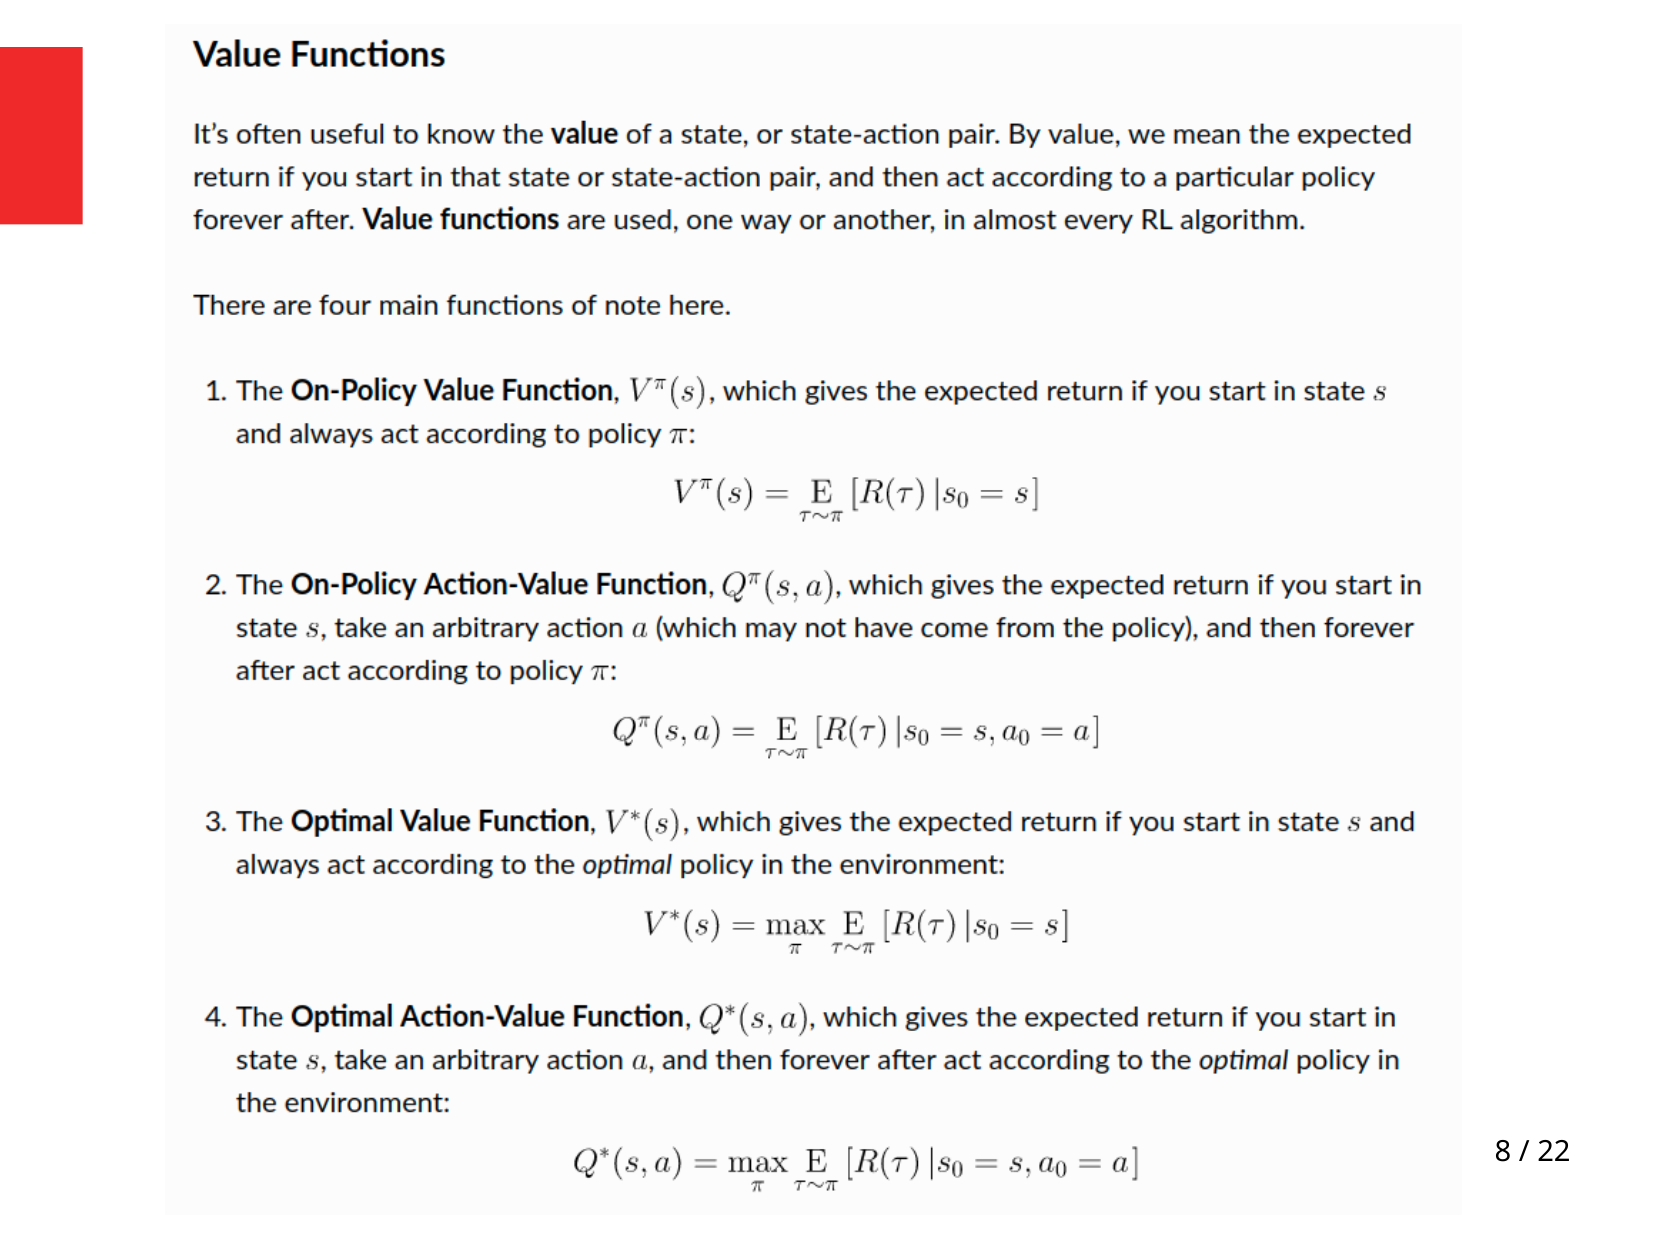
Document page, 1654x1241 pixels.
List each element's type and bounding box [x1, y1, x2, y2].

picture [165, 24, 1462, 1216]
